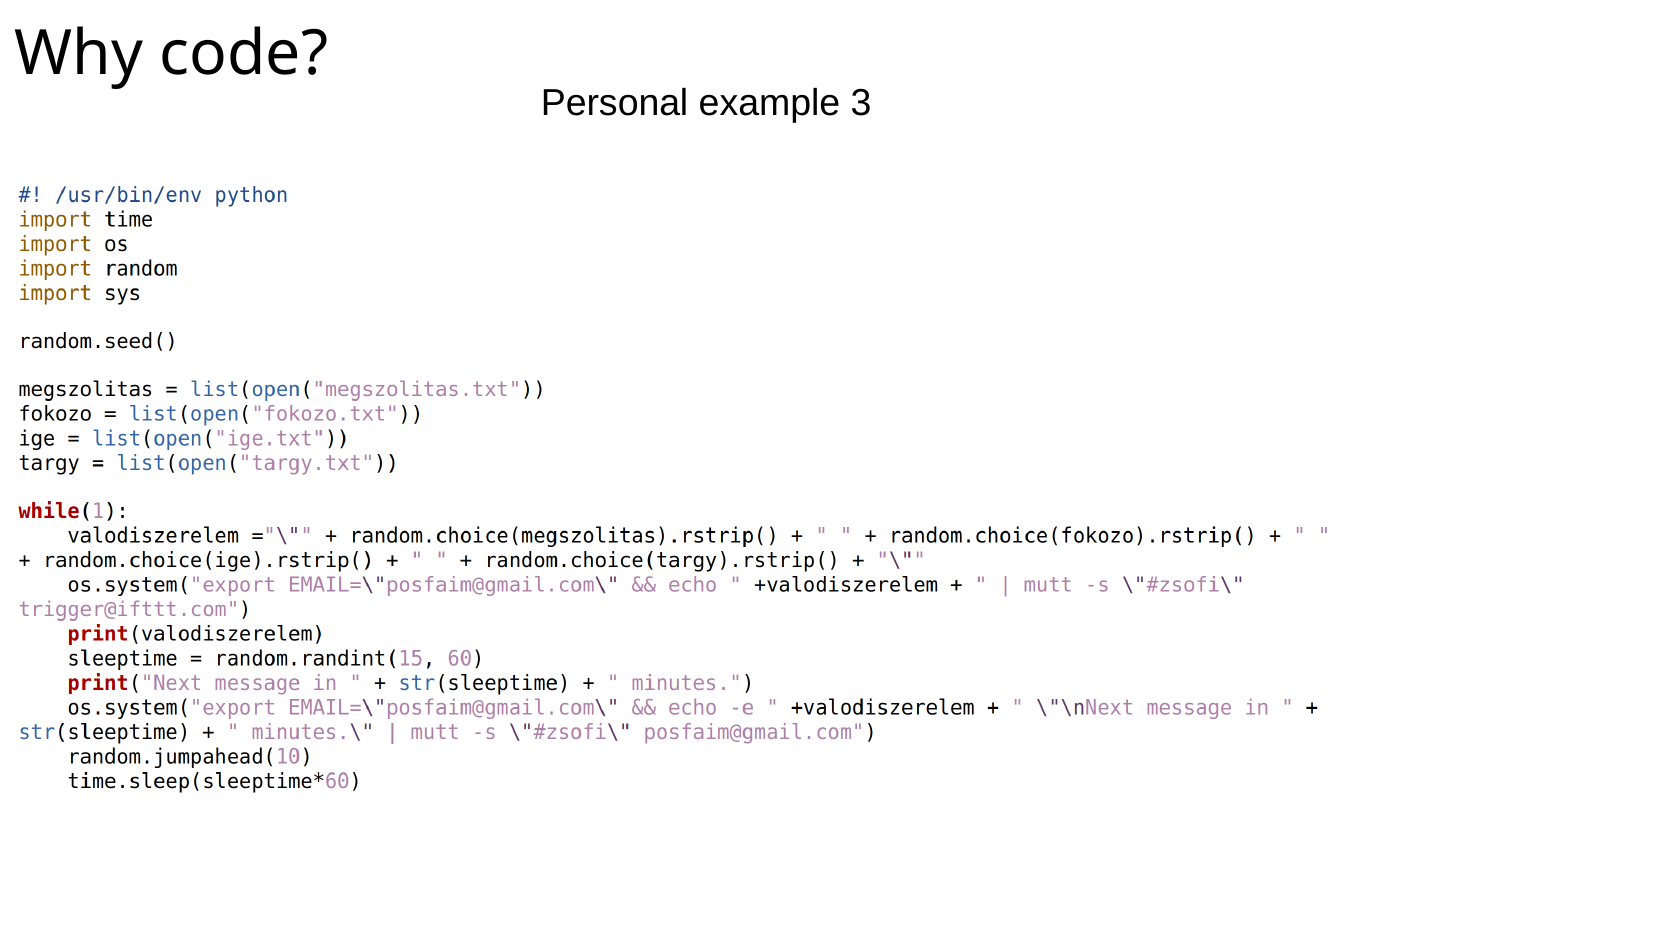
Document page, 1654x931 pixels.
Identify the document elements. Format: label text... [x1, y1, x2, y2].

text_box Personal example 3 [526, 89, 1041, 132]
picture [15, 179, 1332, 796]
text_box Why code? [0, 0, 1654, 89]
